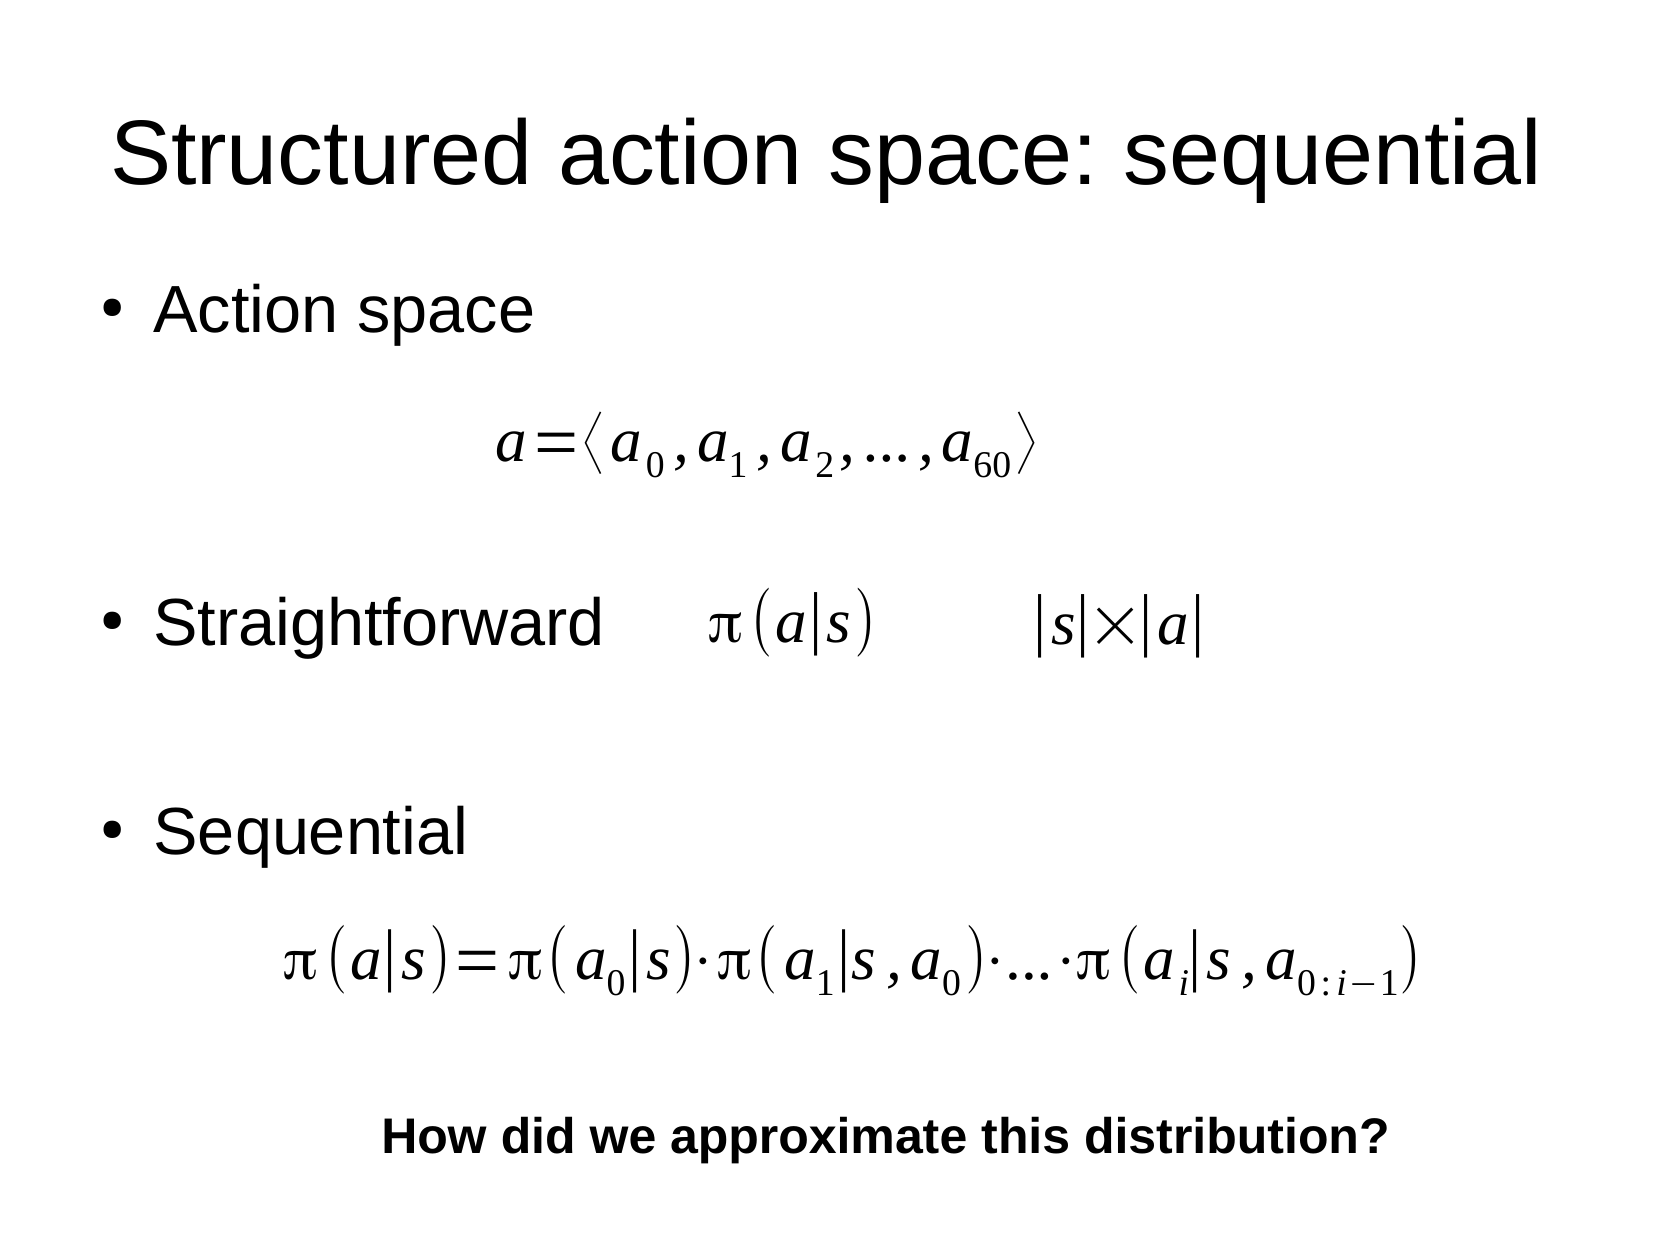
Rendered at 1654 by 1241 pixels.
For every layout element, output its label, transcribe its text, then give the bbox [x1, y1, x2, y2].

text_box How did we approximate this distribution? [366, 1100, 1406, 1173]
chart [692, 583, 893, 660]
list Action space Straightforward Sequential [82, 272, 1571, 992]
title Structured action space: sequential [82, 49, 1571, 257]
chart [1011, 589, 1227, 663]
chart [267, 920, 1438, 1002]
chart [480, 406, 1056, 487]
